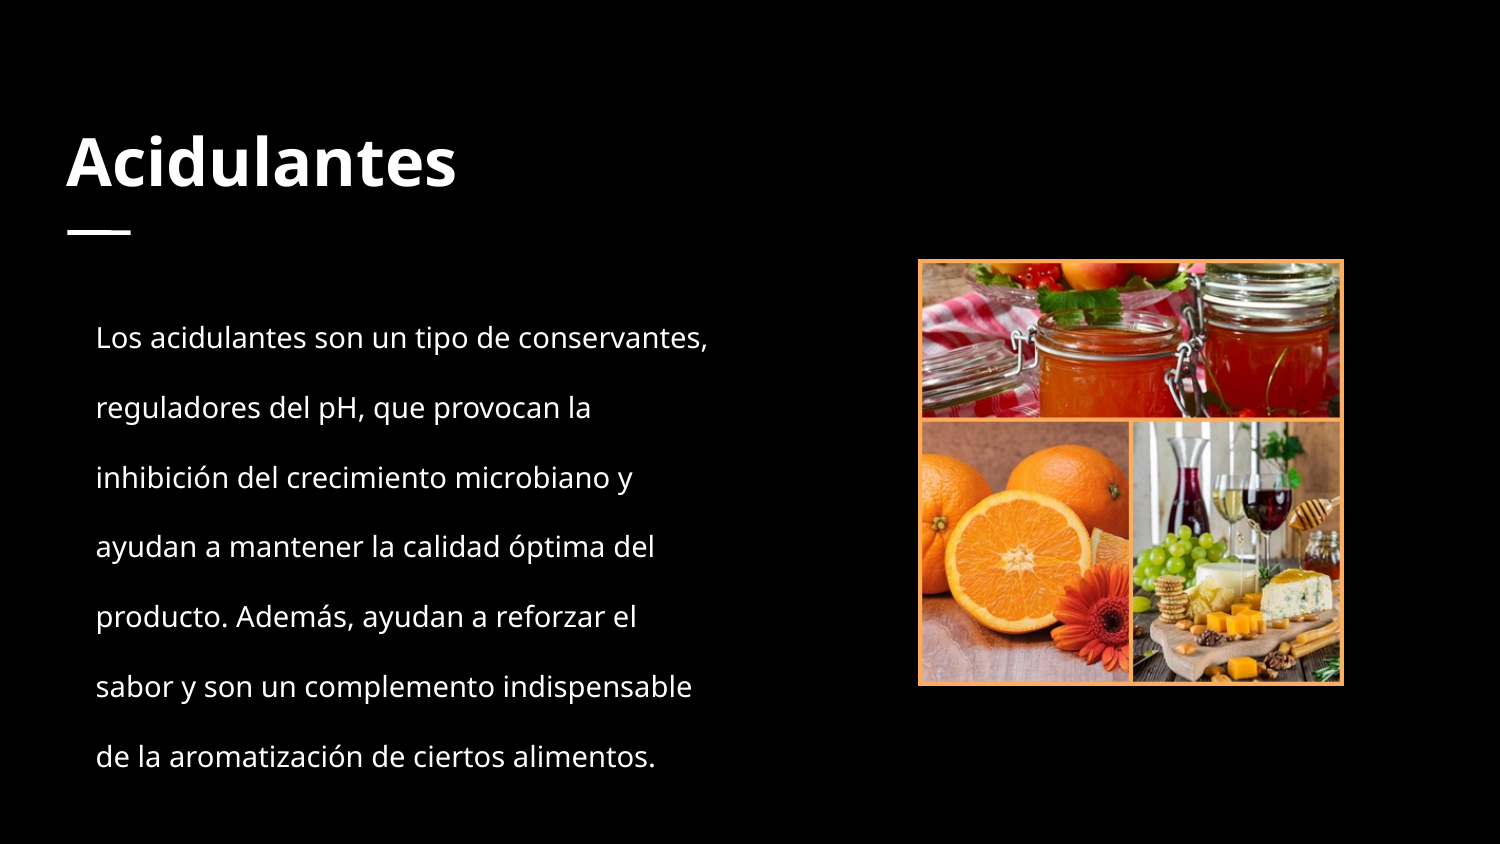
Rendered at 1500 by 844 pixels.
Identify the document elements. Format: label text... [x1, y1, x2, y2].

title Acidulantes [51, 91, 512, 216]
list Los acidulantes son un tipo de conservantes, reguladores del pH, que provocan la inhibición del crecimiento microbiano y ayudan a mantener la calidad óptima del producto. Además, ayudan a reforzar el sabor y son un complemento indispensable de la aromatización de ciertos alimentos. [51, 269, 728, 750]
picture [918, 259, 1344, 686]
